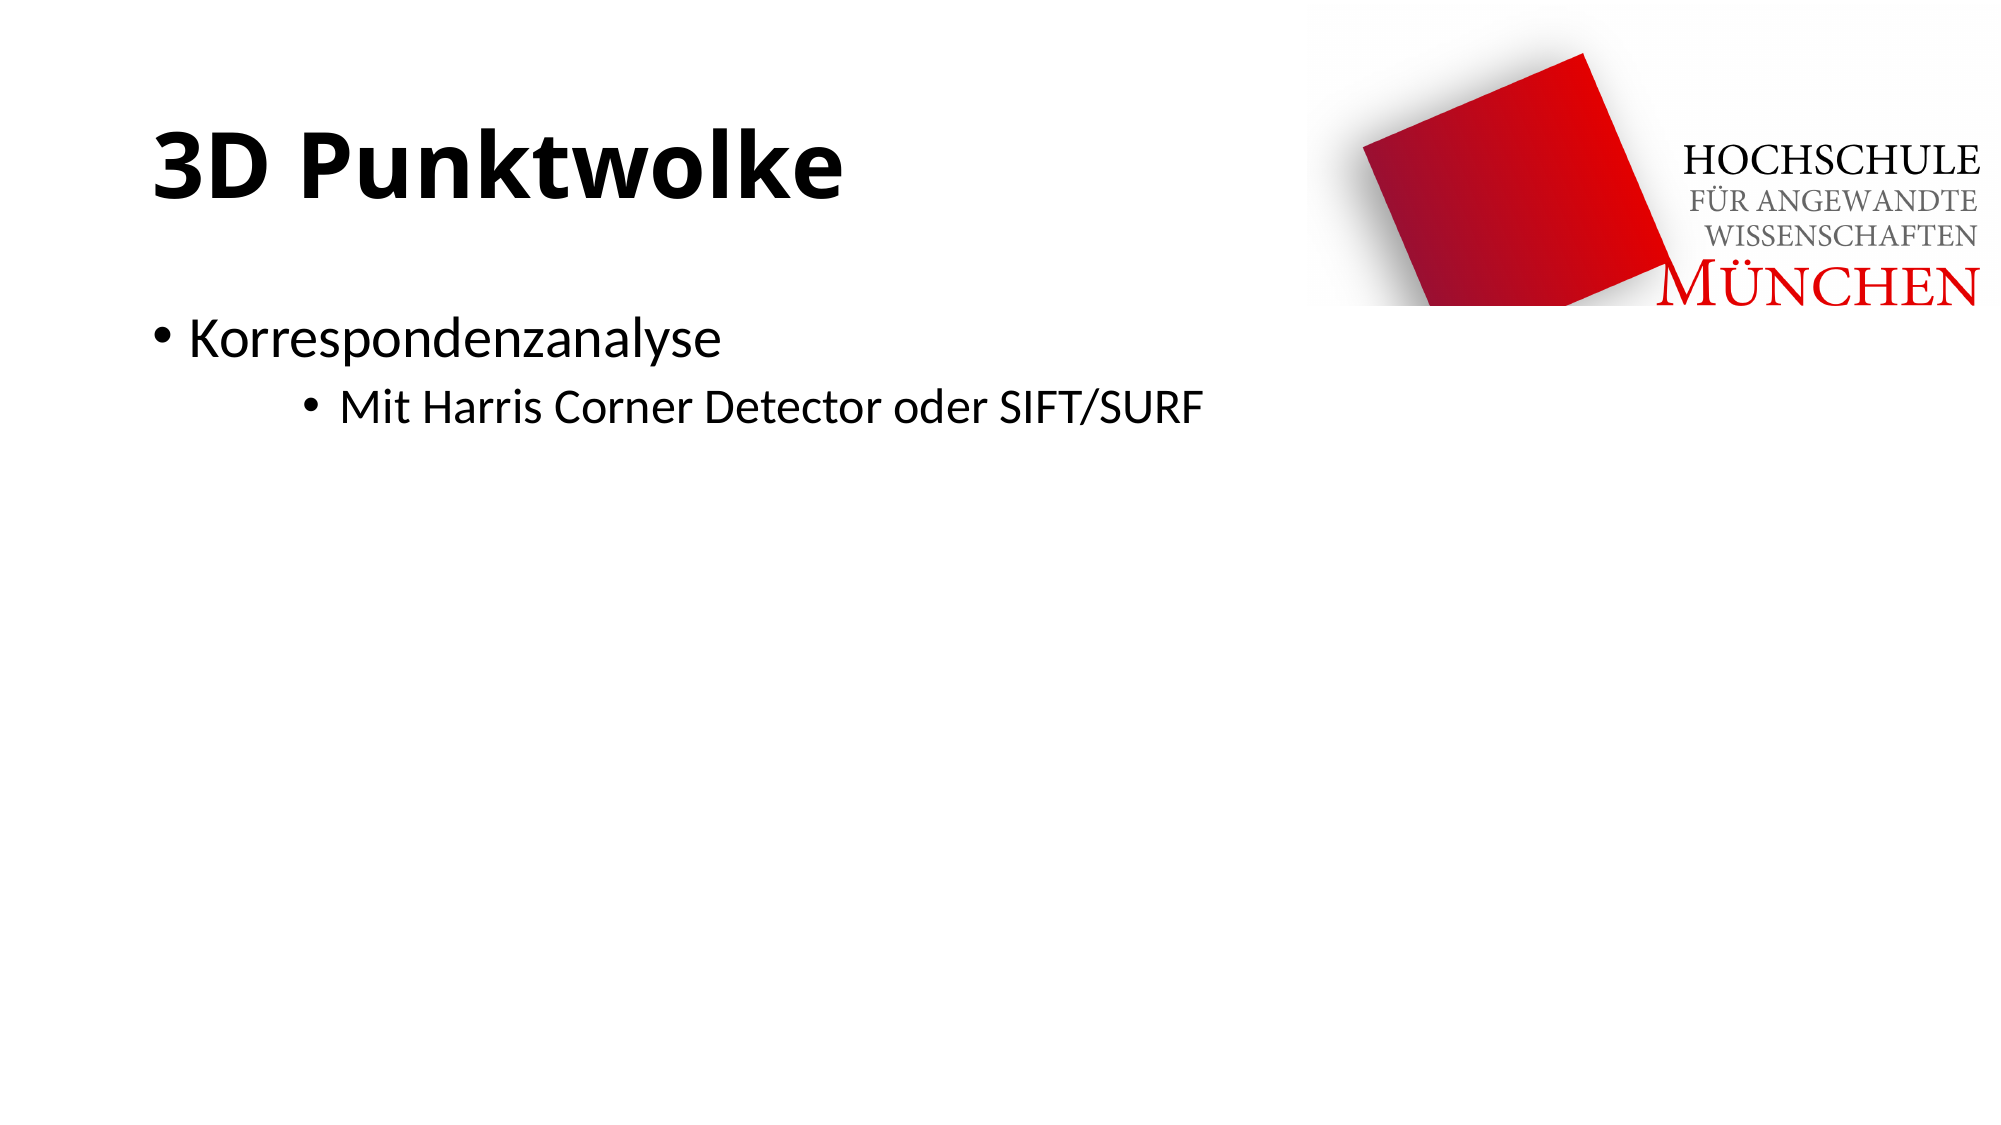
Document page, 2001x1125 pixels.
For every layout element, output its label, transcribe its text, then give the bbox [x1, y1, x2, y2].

title 3D Punktwolke [137, 59, 1863, 278]
list Korrespondenzanalyse Mit Harris Corner Detector oder SIFT/SURF [137, 299, 1863, 1014]
